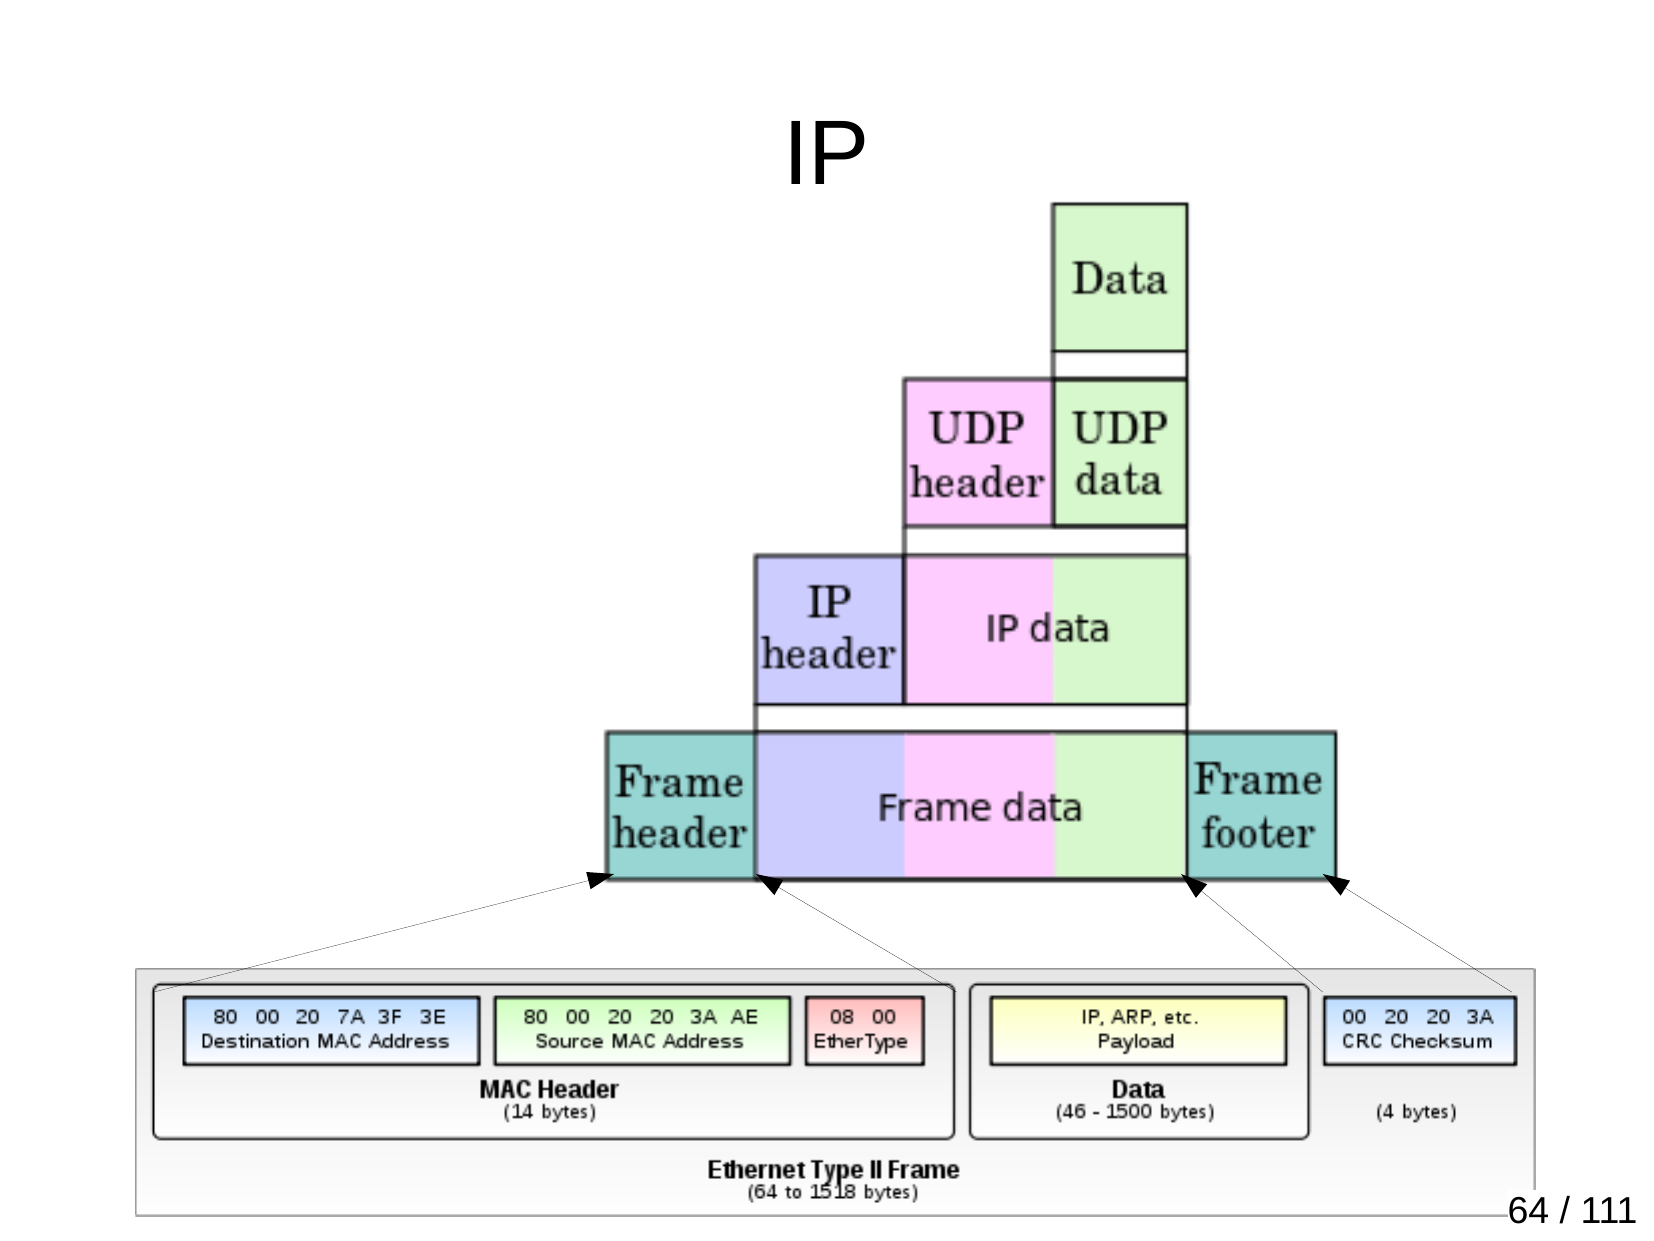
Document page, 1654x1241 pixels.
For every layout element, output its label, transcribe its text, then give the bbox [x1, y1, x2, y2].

title IP [82, 49, 1571, 257]
picture [578, 174, 1347, 910]
text_box <number> / 111 [1379, 1182, 1653, 1239]
picture [135, 968, 1536, 1217]
